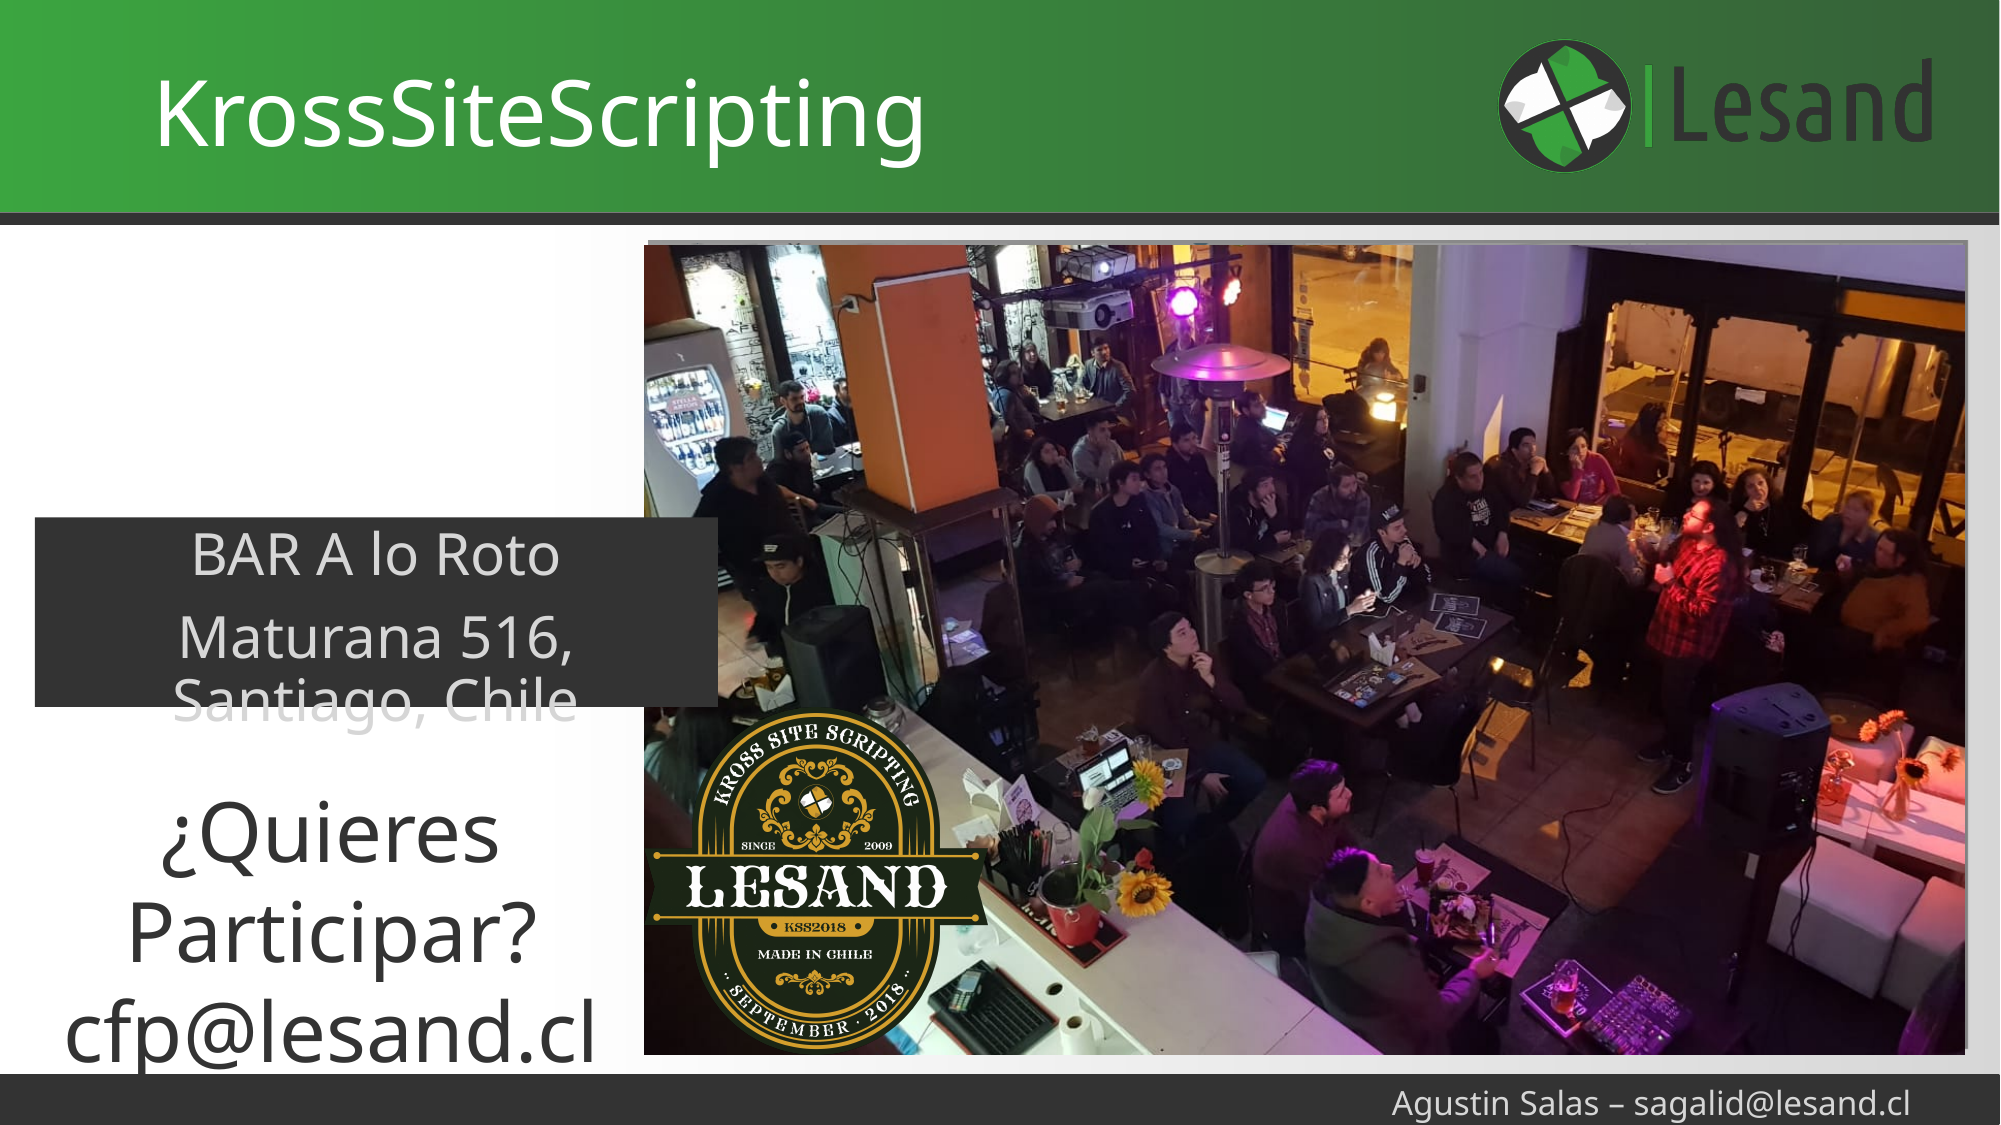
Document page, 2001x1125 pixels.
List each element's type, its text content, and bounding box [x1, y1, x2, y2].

text_box ¿Quieres Participar? cfp@lesand.cl [0, 771, 664, 986]
picture [1479, 26, 1996, 186]
text_box KrossSiteScripting [137, 59, 1863, 174]
text_box BAR A lo Roto Maturana 516, Santiago, Chile [34, 517, 718, 707]
picture [644, 243, 1965, 1055]
